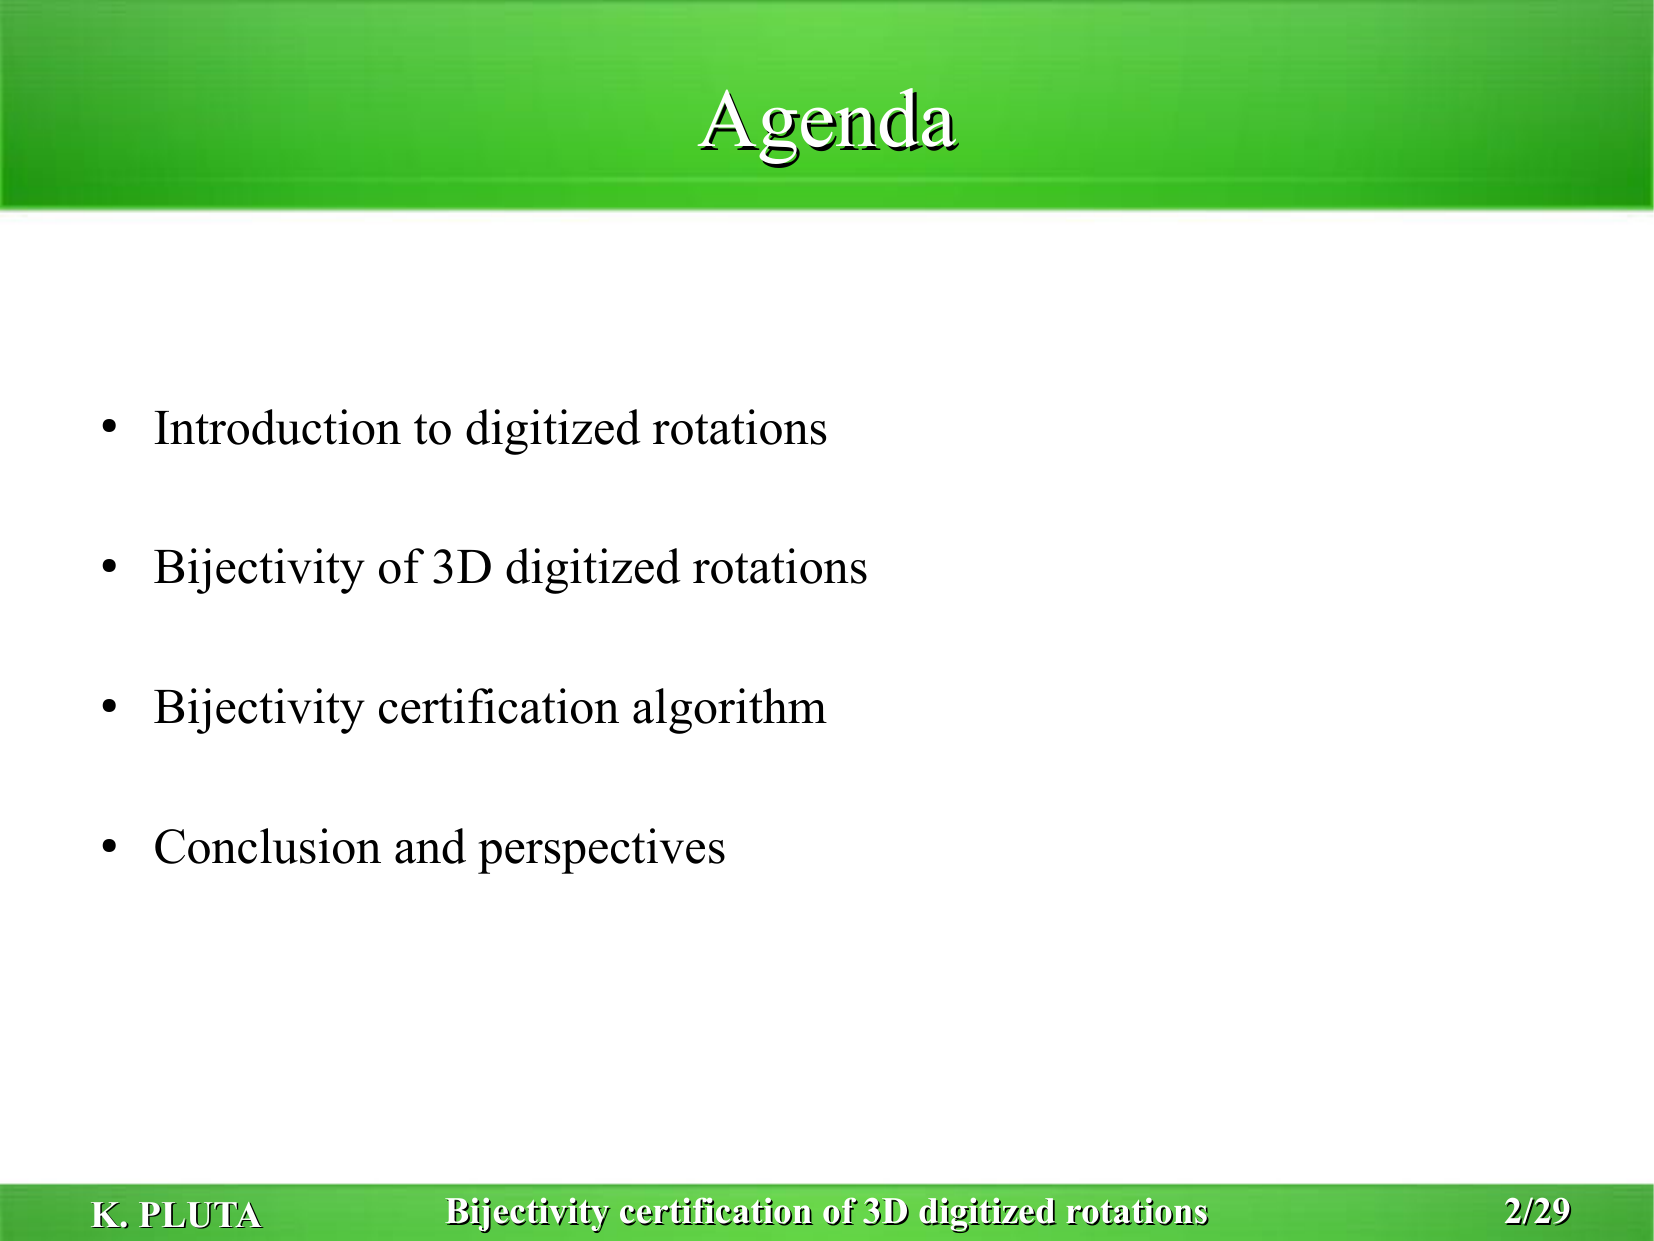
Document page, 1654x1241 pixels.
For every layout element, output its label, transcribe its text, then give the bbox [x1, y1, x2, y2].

picture [0, 0, 1654, 1241]
list Introduction to digitized rotations Bijectivity of 3D digitized rotations Bijectivity certification algorithm Conclusion and perspectives [82, 399, 1571, 1119]
title Agenda [82, 47, 1571, 189]
